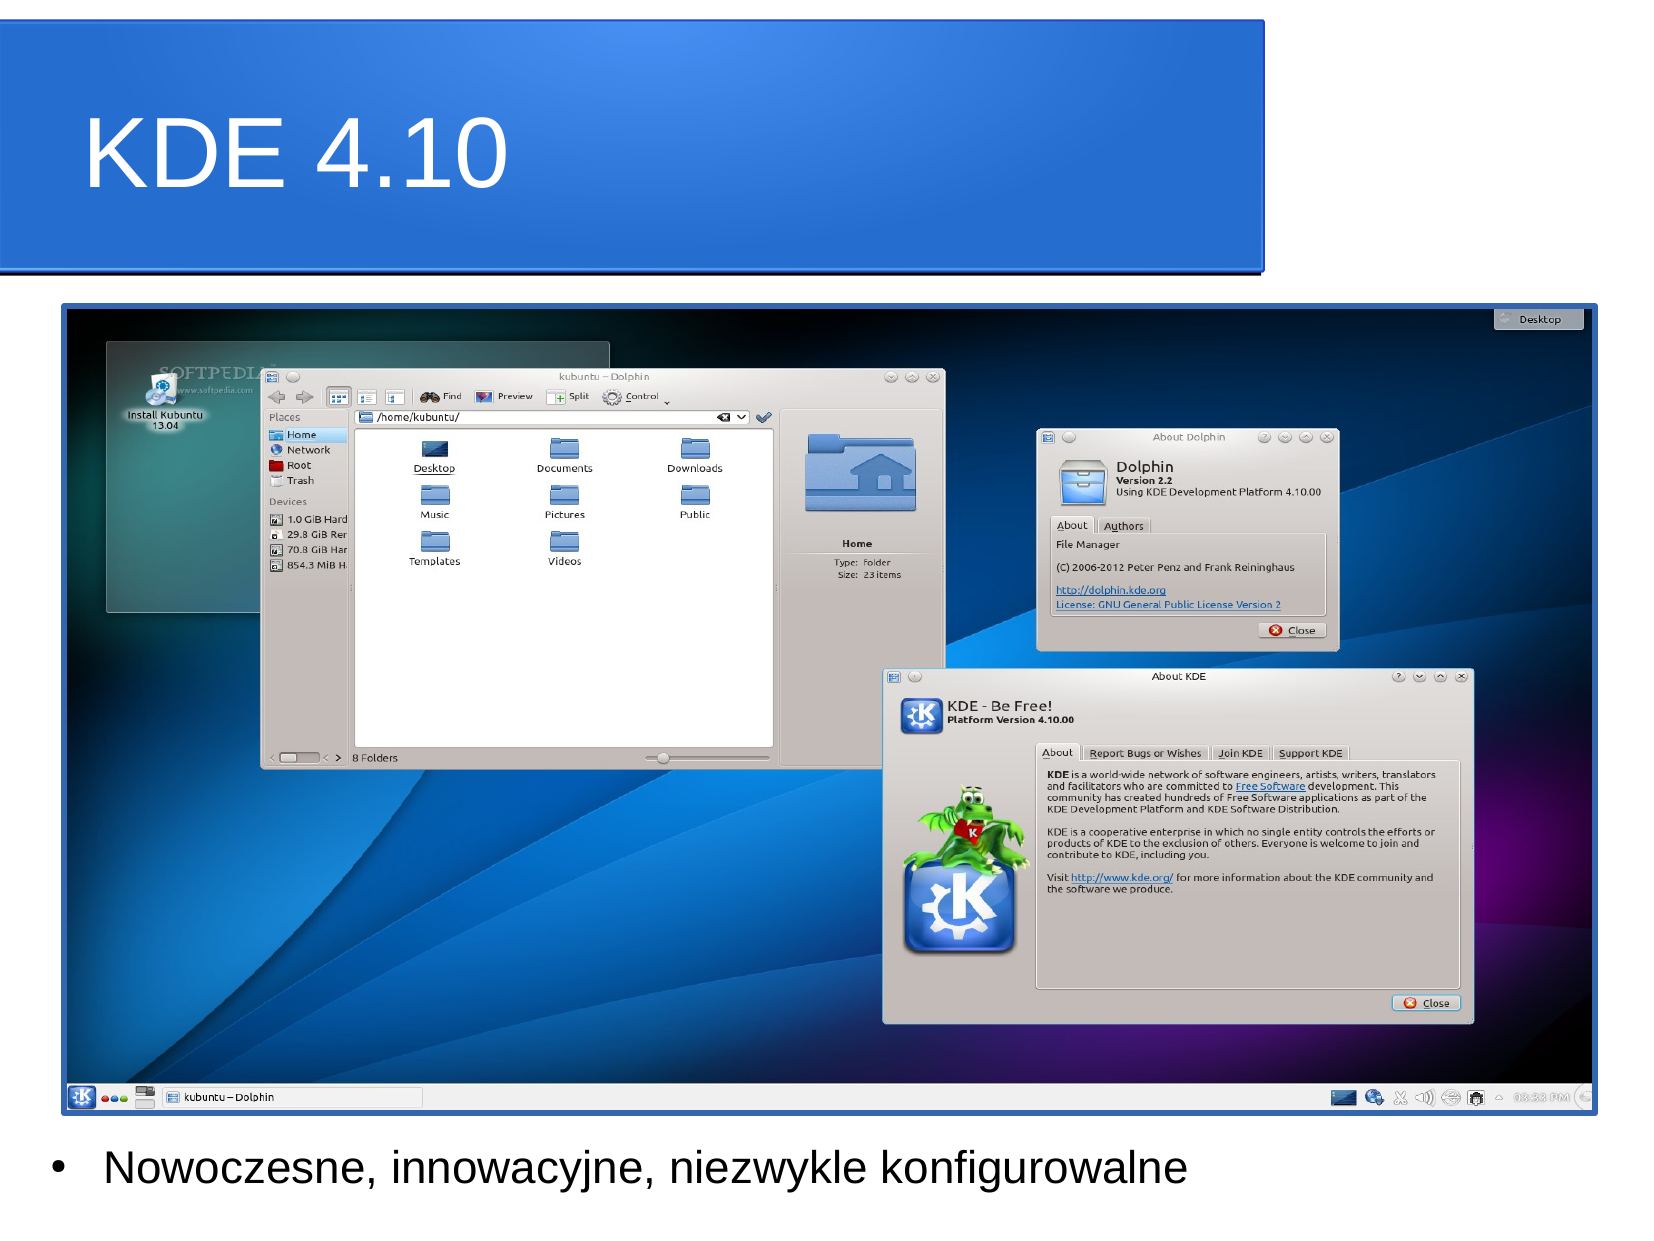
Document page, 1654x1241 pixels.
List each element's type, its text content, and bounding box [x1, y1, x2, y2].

title KDE 4.10 [82, 49, 1250, 257]
list Nowoczesne, innowacyjne, niezwykle konfigurowalne [32, 1141, 1607, 1201]
picture [67, 309, 1593, 1111]
